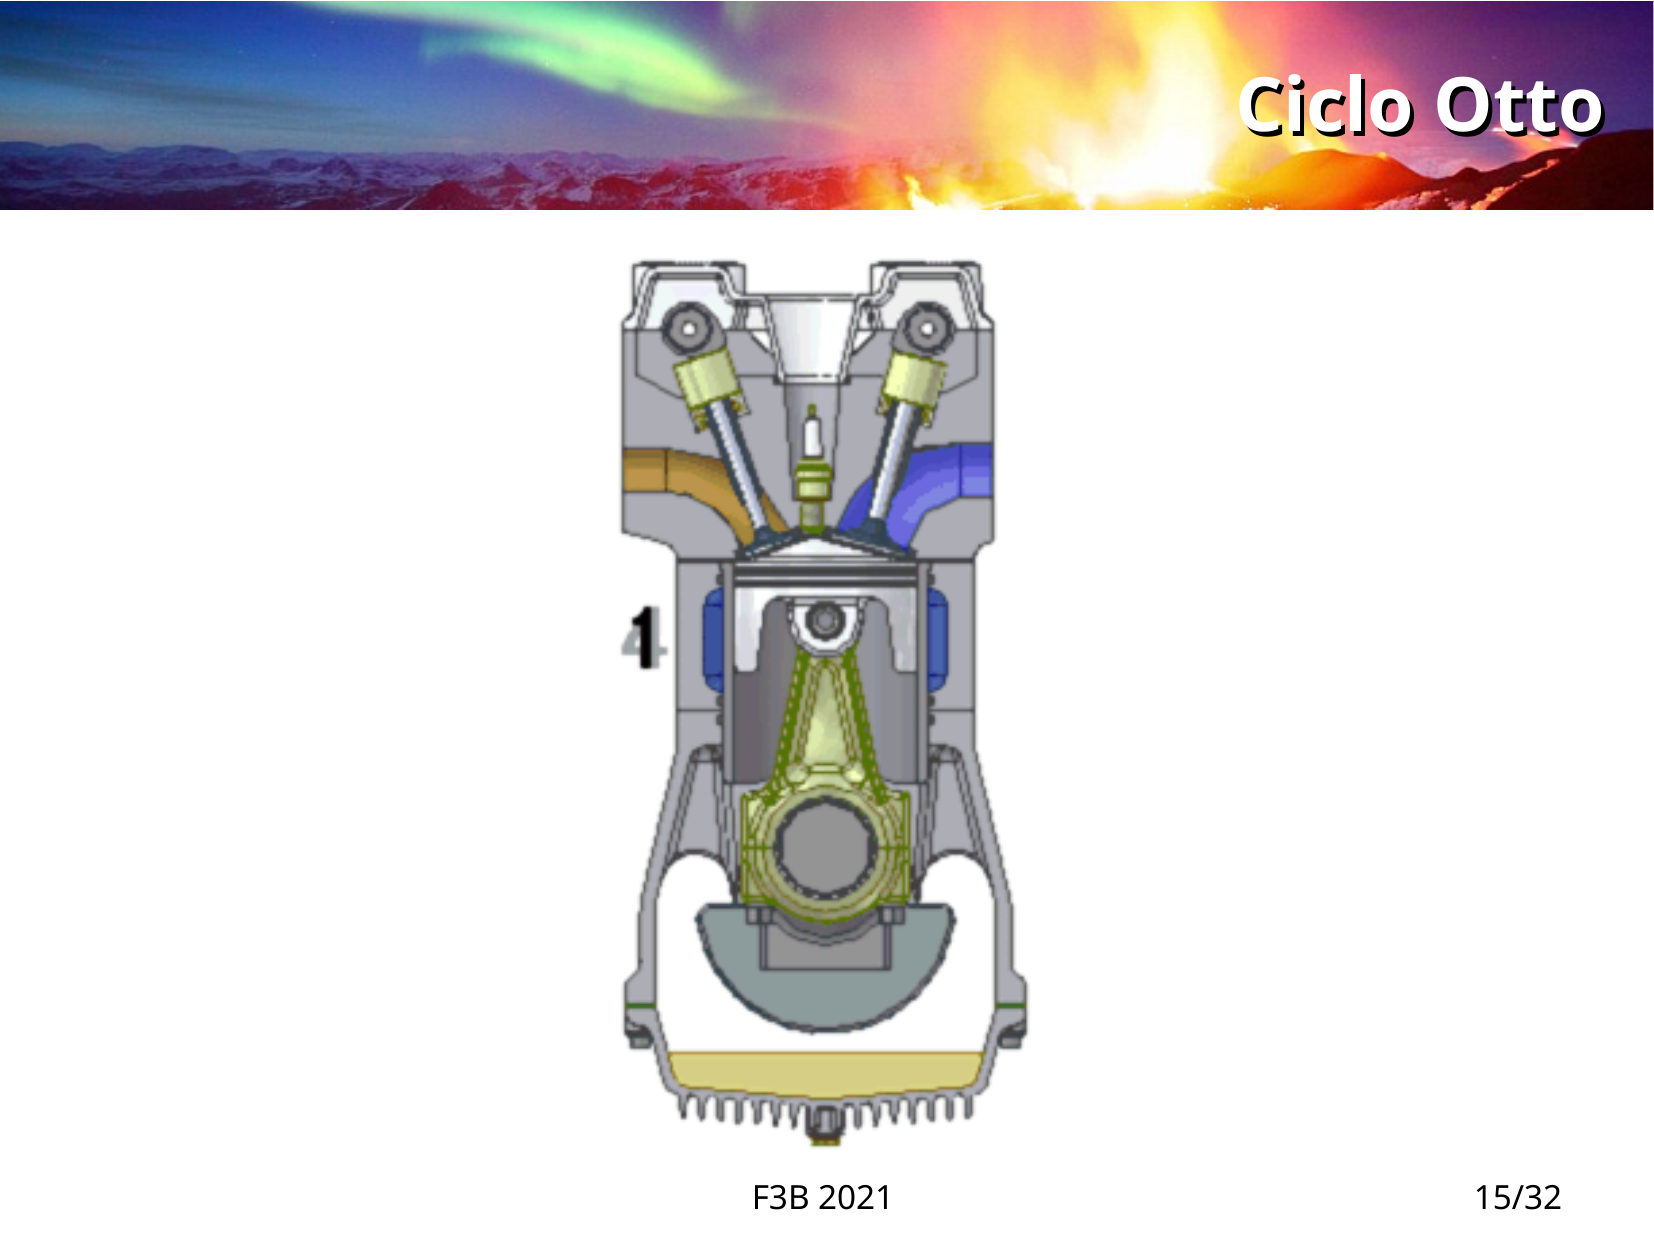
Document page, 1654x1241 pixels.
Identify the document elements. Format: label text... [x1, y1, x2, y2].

title Ciclo Otto [45, 15, 1606, 191]
picture [617, 254, 1033, 1156]
picture [0, 1, 1654, 210]
